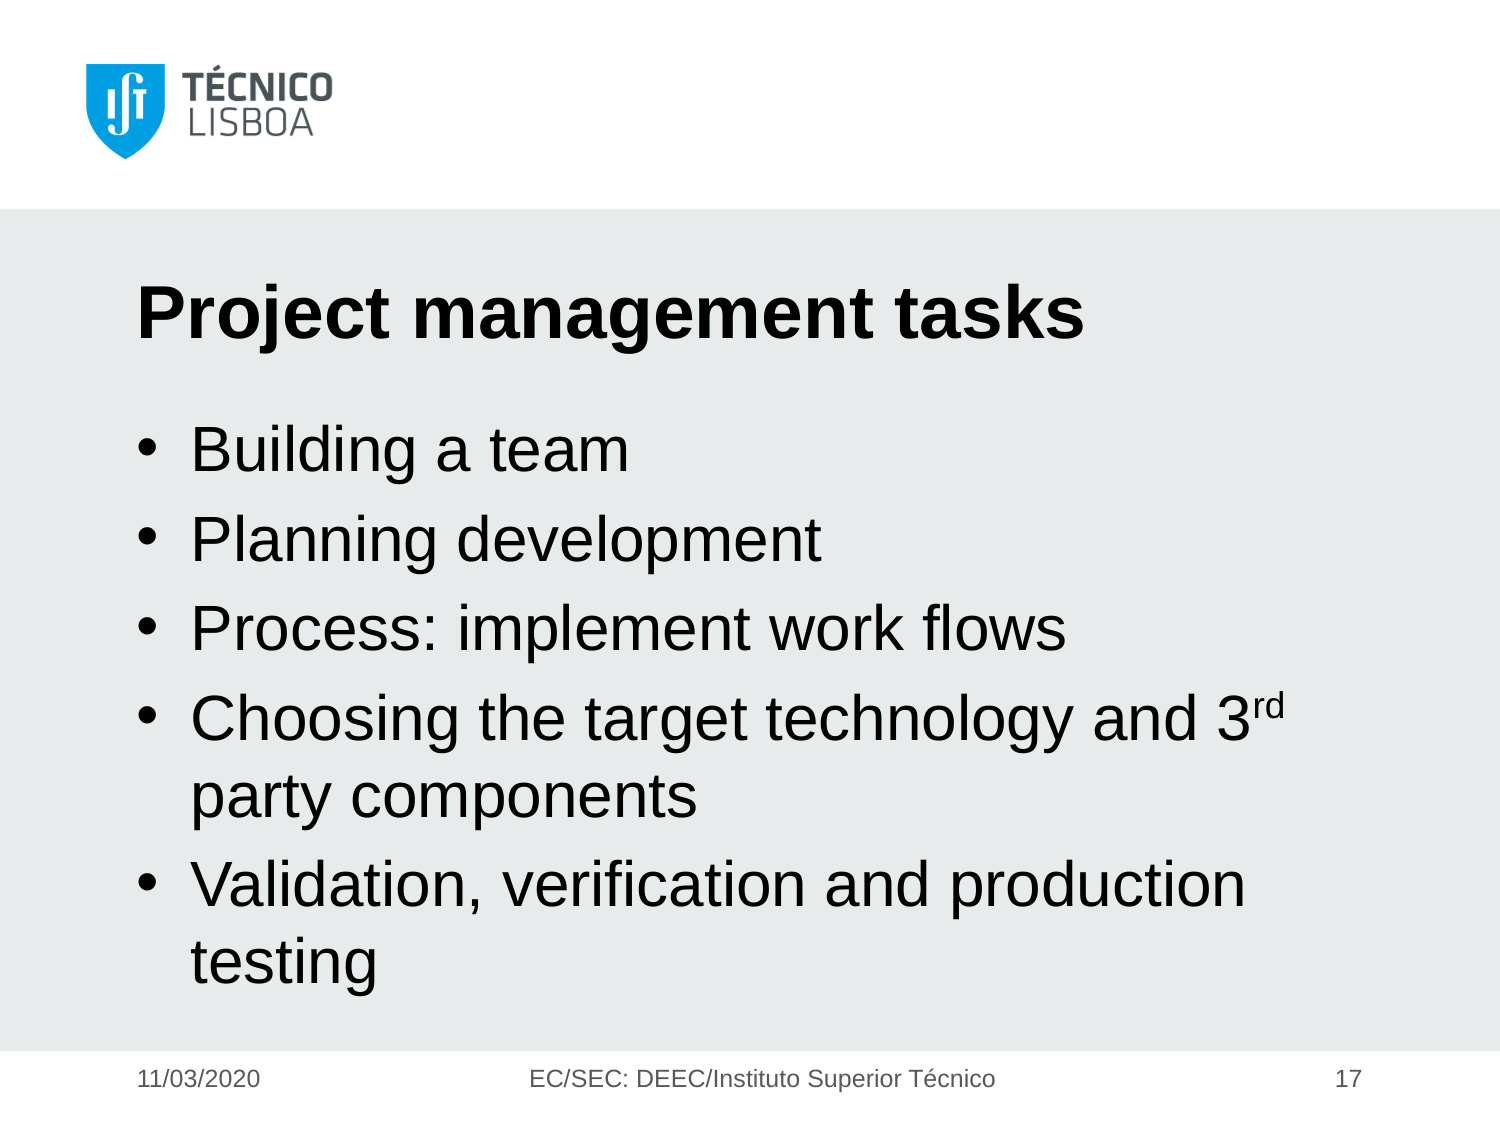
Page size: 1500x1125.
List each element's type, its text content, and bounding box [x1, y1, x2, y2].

footer EC/SEC: DEEC/Instituto Superior Técnico [512, 1052, 1021, 1103]
slide_number <number> [1077, 1052, 1378, 1103]
title Project management tasks [121, 237, 1378, 381]
slide_number 11/03/2020 [121, 1052, 425, 1103]
picture [0, 0, 1500, 1125]
list Building a team Planning development Process: implement work flows Choosing the target technology and 3rd party components Validation, verification and production testing [121, 400, 1378, 1005]
